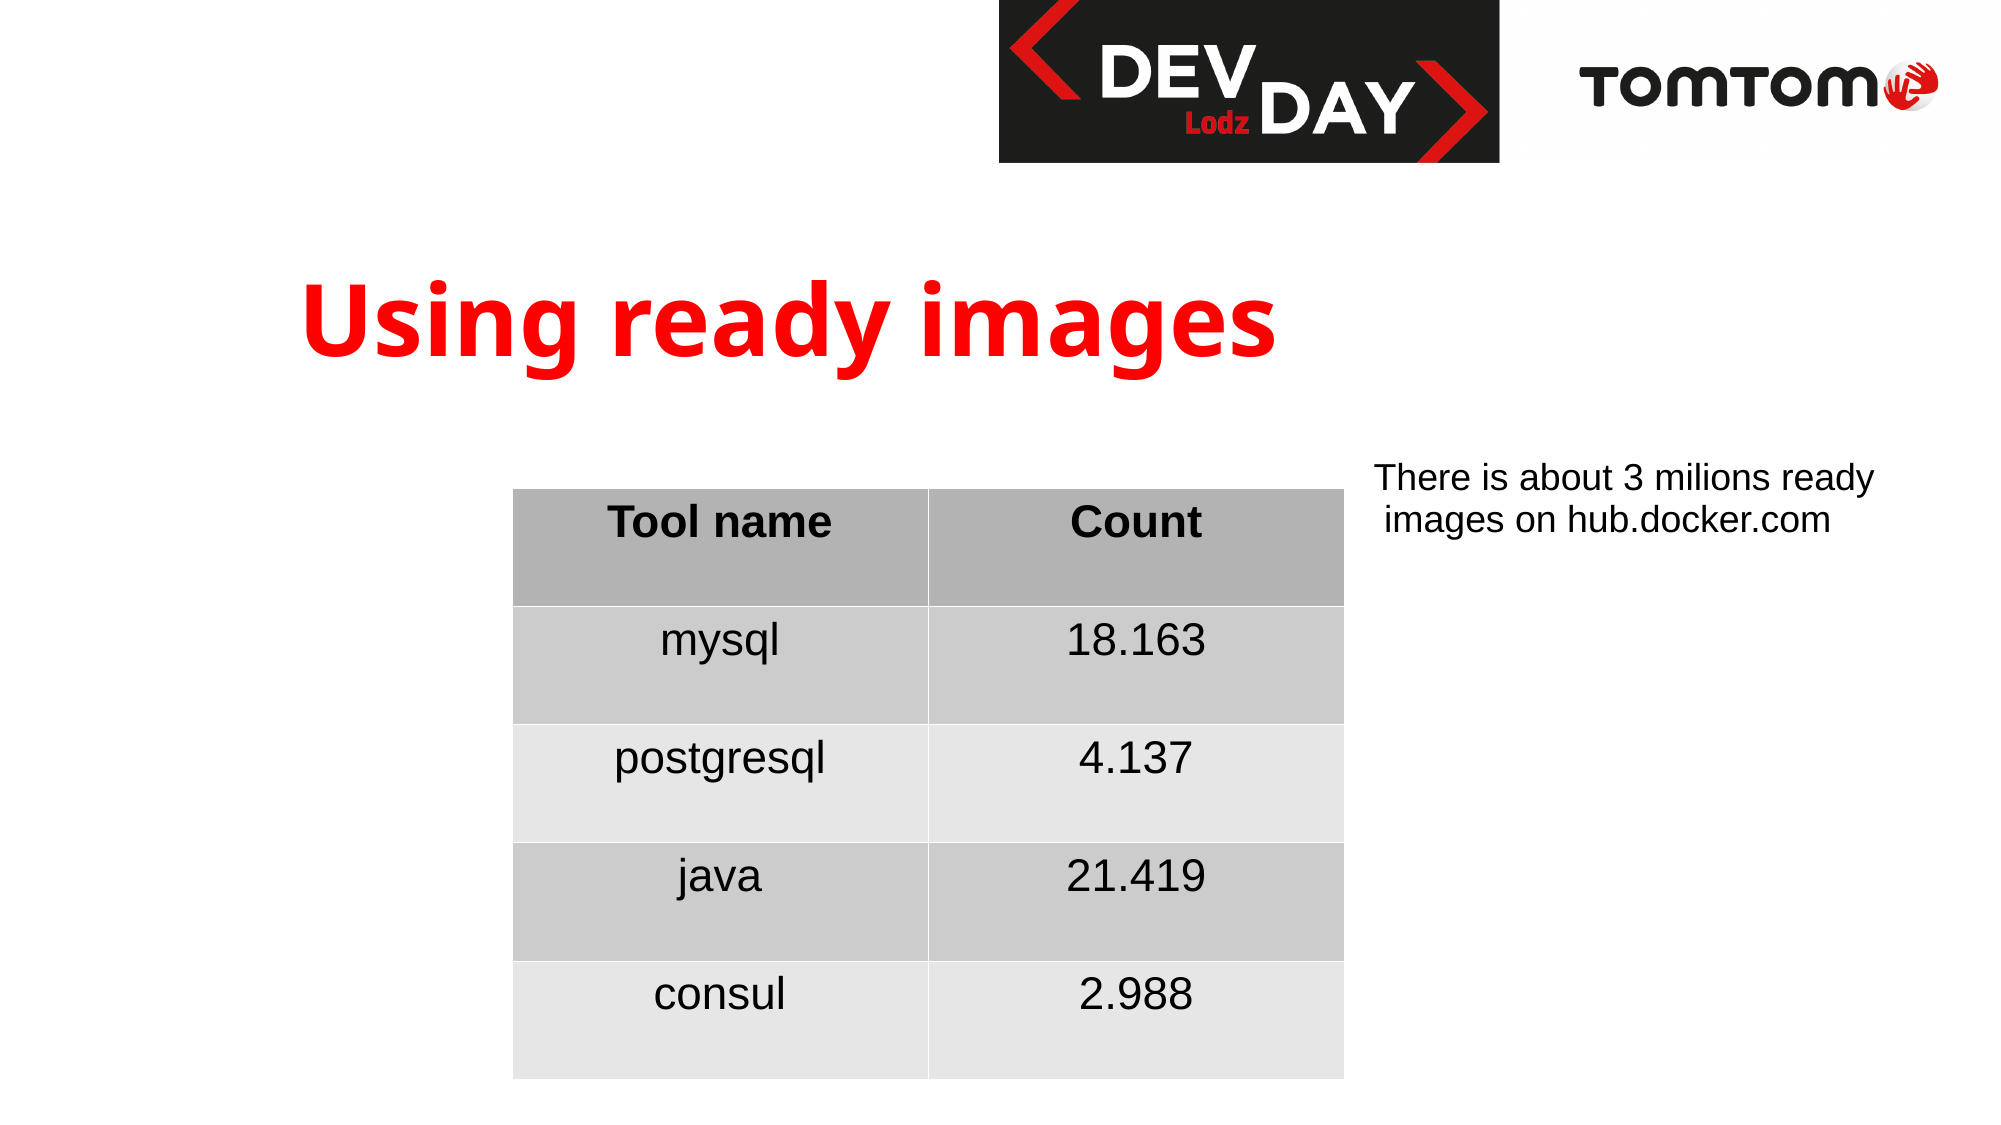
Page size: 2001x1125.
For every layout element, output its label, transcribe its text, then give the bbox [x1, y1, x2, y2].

text_box Using ready images [283, 249, 1717, 385]
table_cell java [513, 843, 928, 961]
table_header Count [929, 489, 1344, 606]
table_cell 21.419 [929, 843, 1344, 961]
table_cell 2.988 [929, 962, 1344, 1079]
table_cell consul [513, 962, 928, 1079]
table_cell 18.163 [929, 607, 1344, 724]
text_box There is about 3 milions ready images on hub.docker.com [1358, 448, 1890, 548]
table_header Tool name [513, 489, 928, 606]
picture [999, 0, 2000, 164]
table_cell mysql [513, 607, 928, 724]
table_cell 4.137 [929, 725, 1344, 842]
table_cell postgresql [513, 725, 928, 842]
